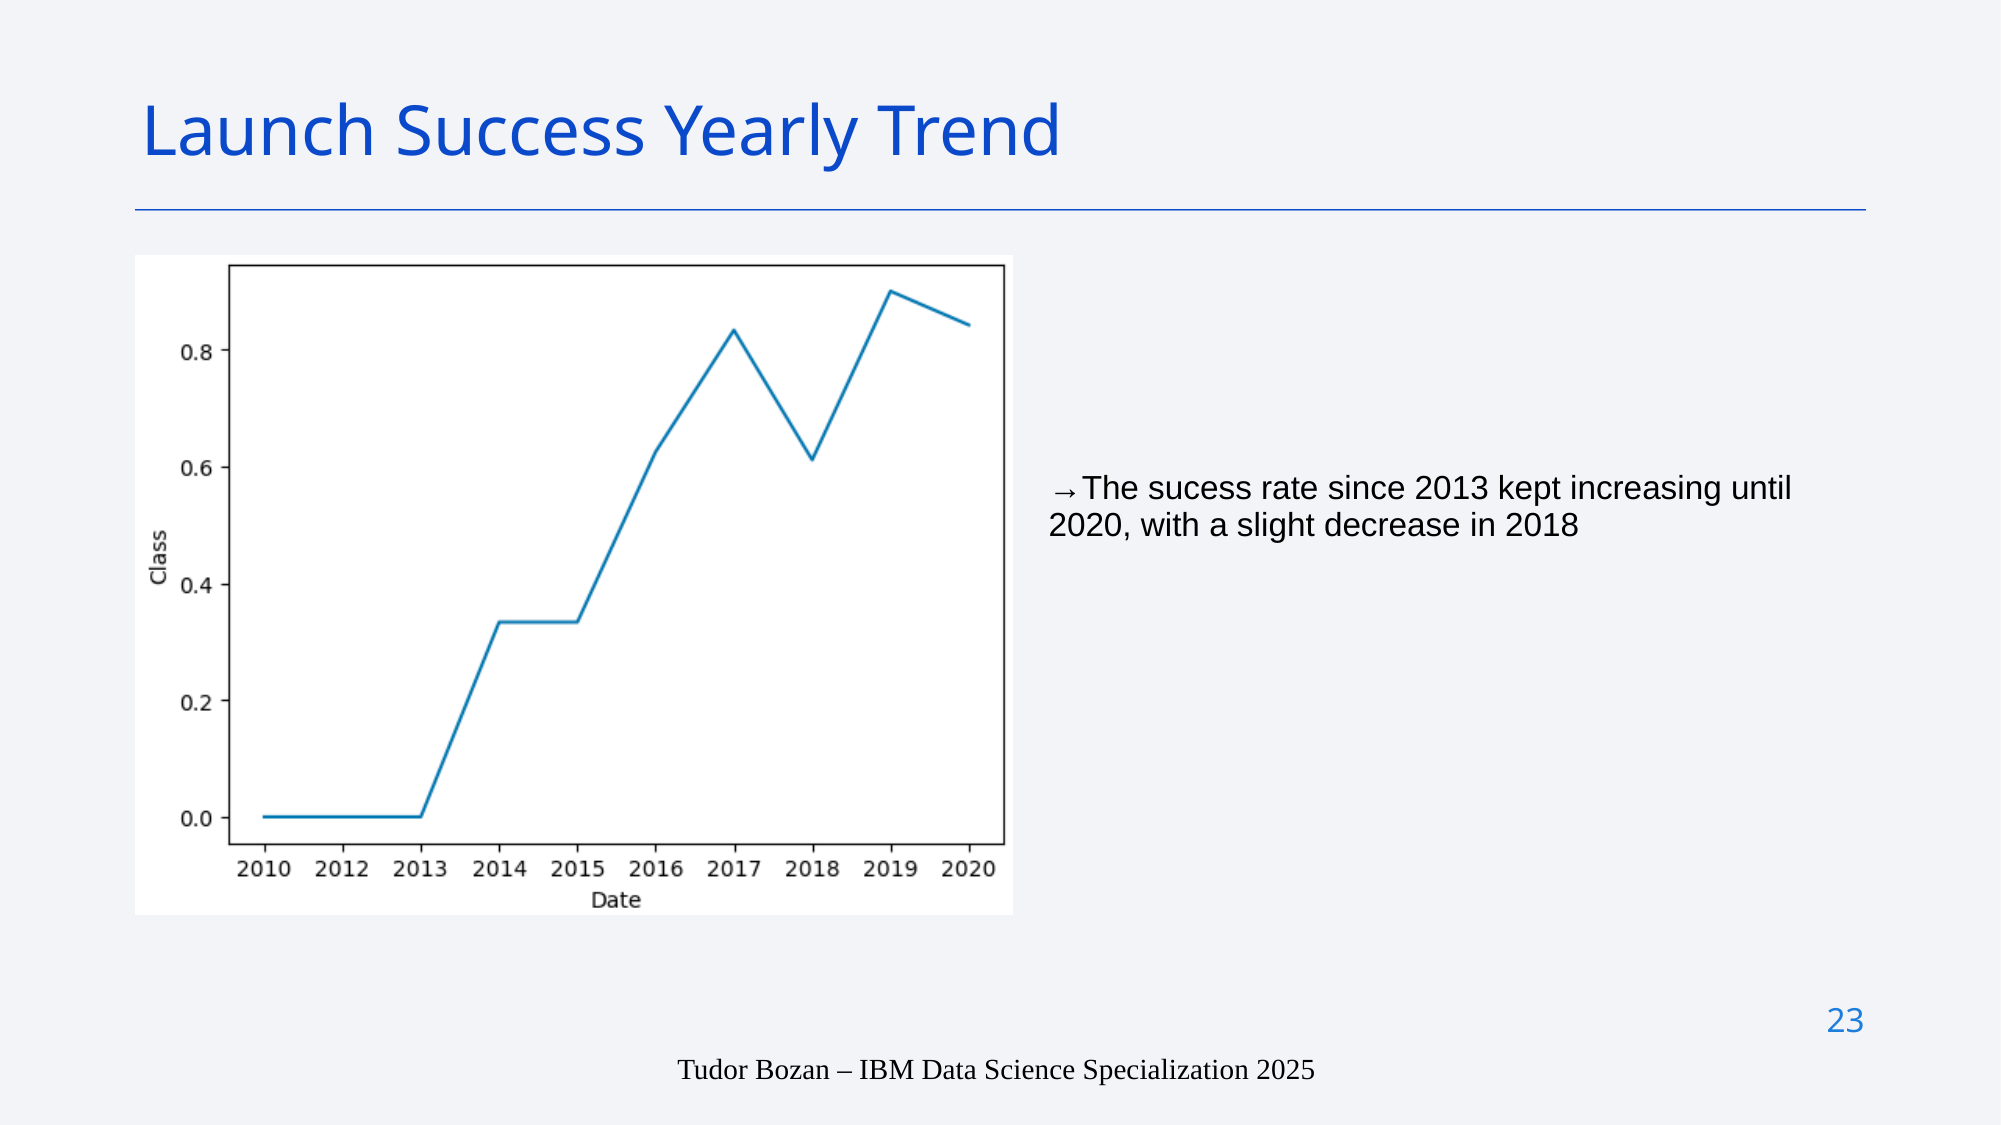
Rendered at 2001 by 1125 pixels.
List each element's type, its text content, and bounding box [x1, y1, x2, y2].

text_box Launch Success Yearly Trend [126, 88, 1852, 179]
text_box →The sucess rate since 2013 kept increasing until 2020, with a slight decrease in 2018 [1033, 461, 1831, 625]
picture [0, 0, 2001, 1125]
text_box <number> [1429, 988, 1880, 1055]
